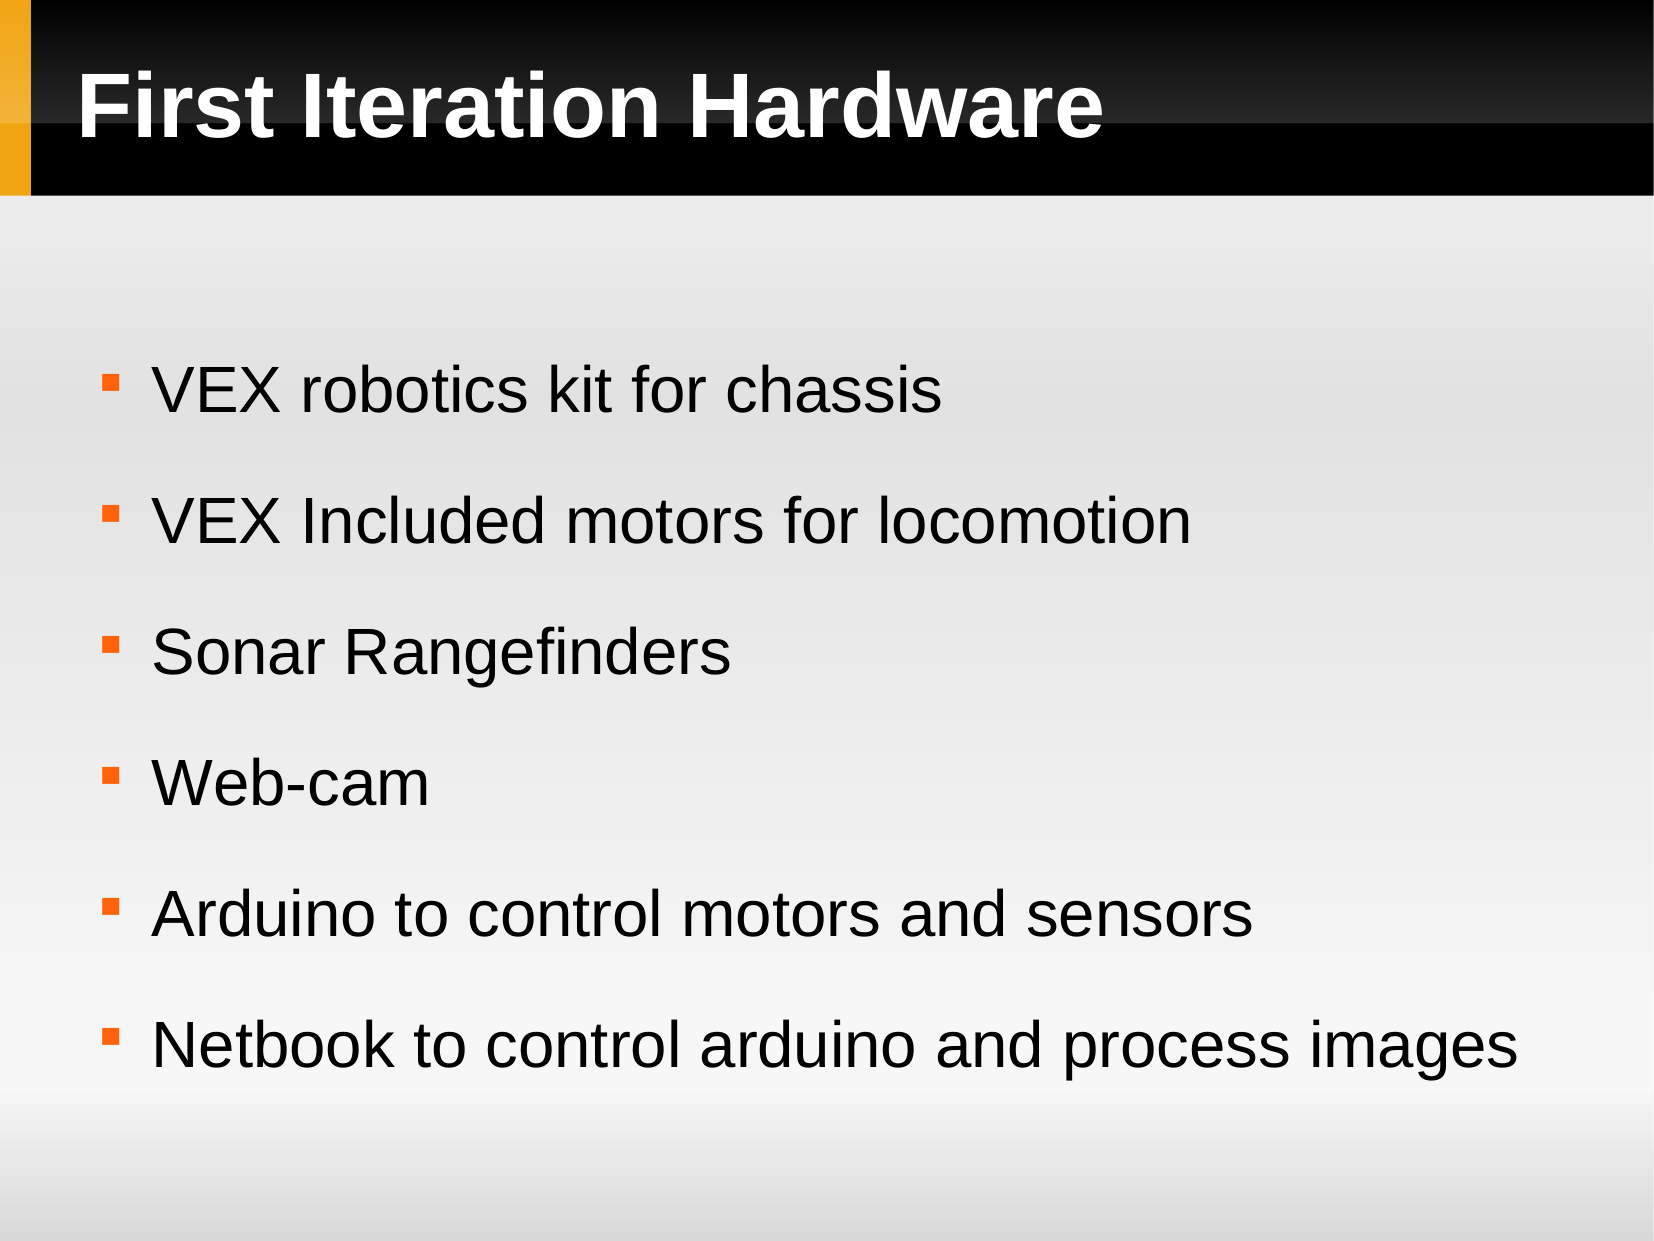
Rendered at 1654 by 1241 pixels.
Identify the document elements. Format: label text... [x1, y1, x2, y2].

list VEX robotics kit for chassis VEX Included motors for locomotion Sonar Rangefinders Web-cam Arduino to control motors and sensors Netbook to control arduino and process images [82, 290, 1571, 1109]
title First Iteration Hardware [76, 0, 1565, 208]
picture [0, 0, 1654, 1241]
